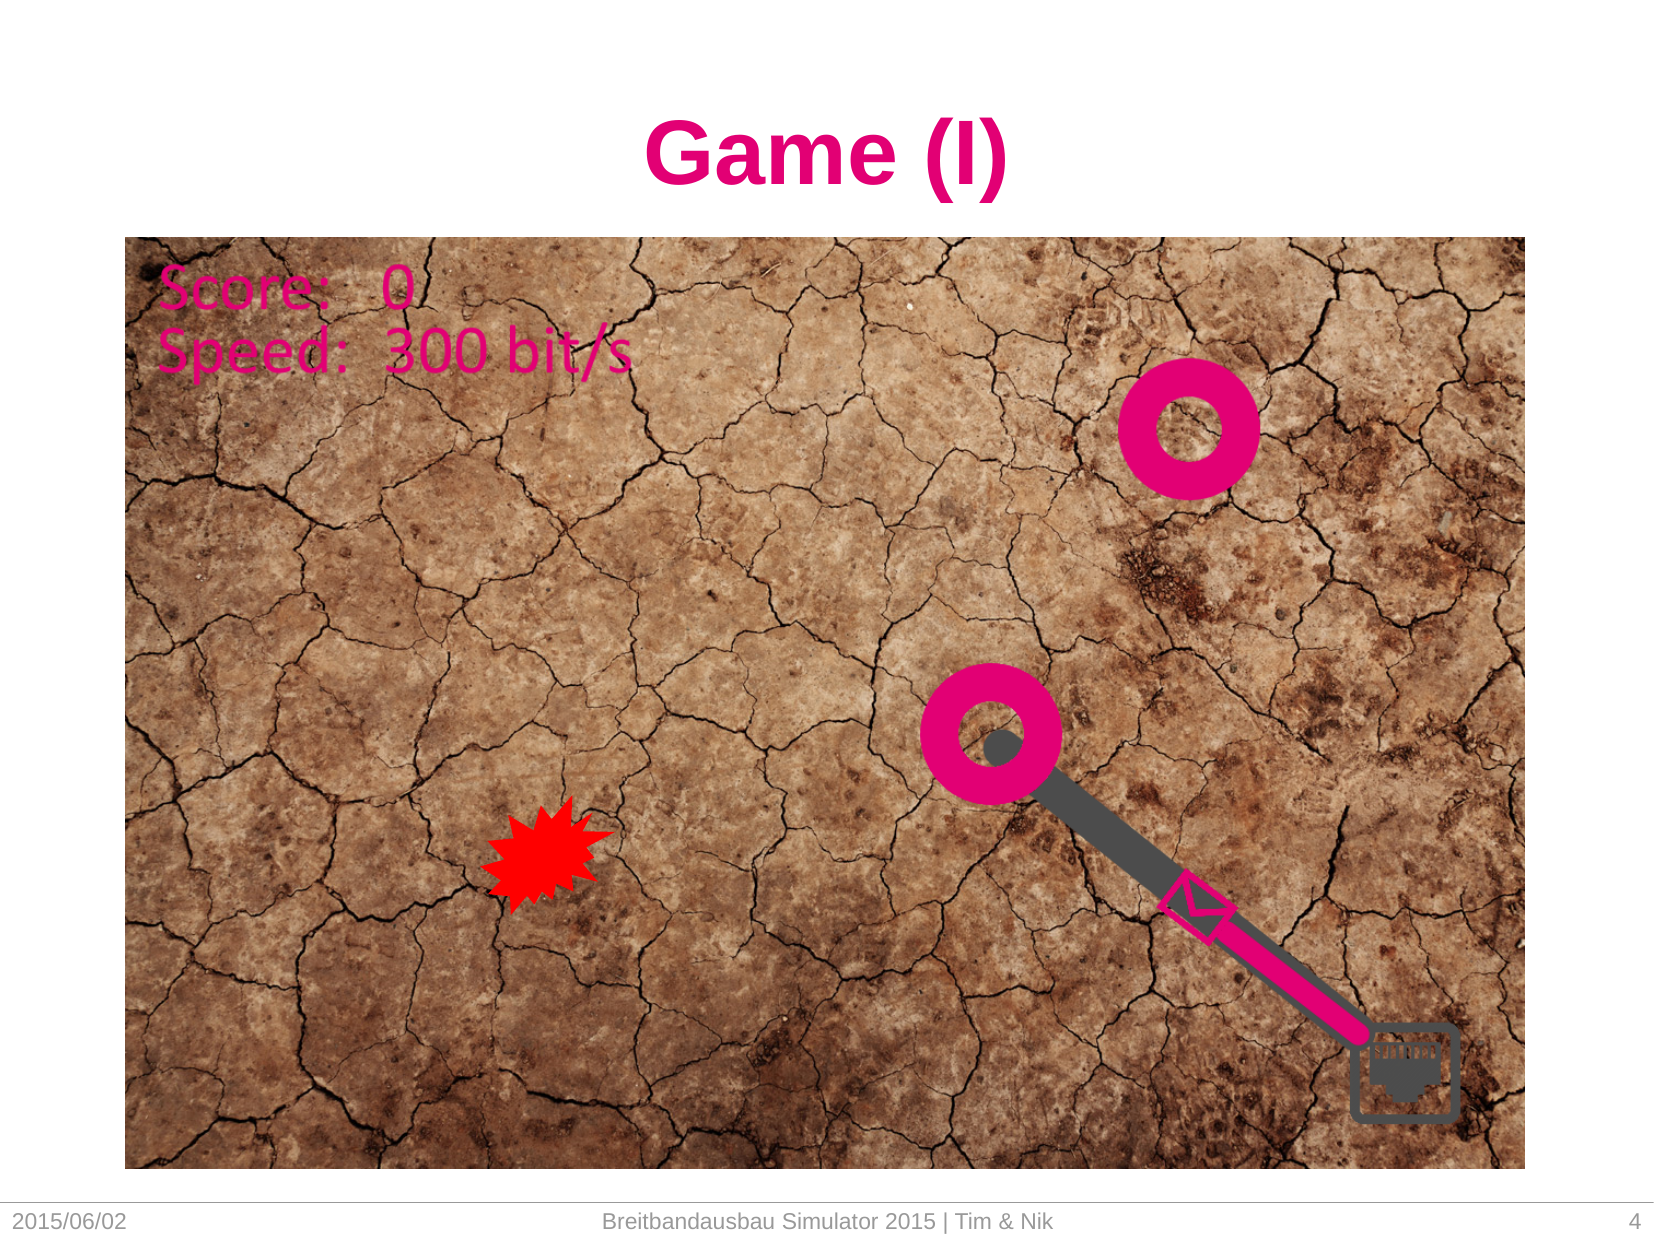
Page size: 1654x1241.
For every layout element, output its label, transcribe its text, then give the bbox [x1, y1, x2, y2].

title Game (I) [82, 49, 1571, 257]
text_box [480, 795, 616, 916]
picture [125, 237, 1525, 1169]
